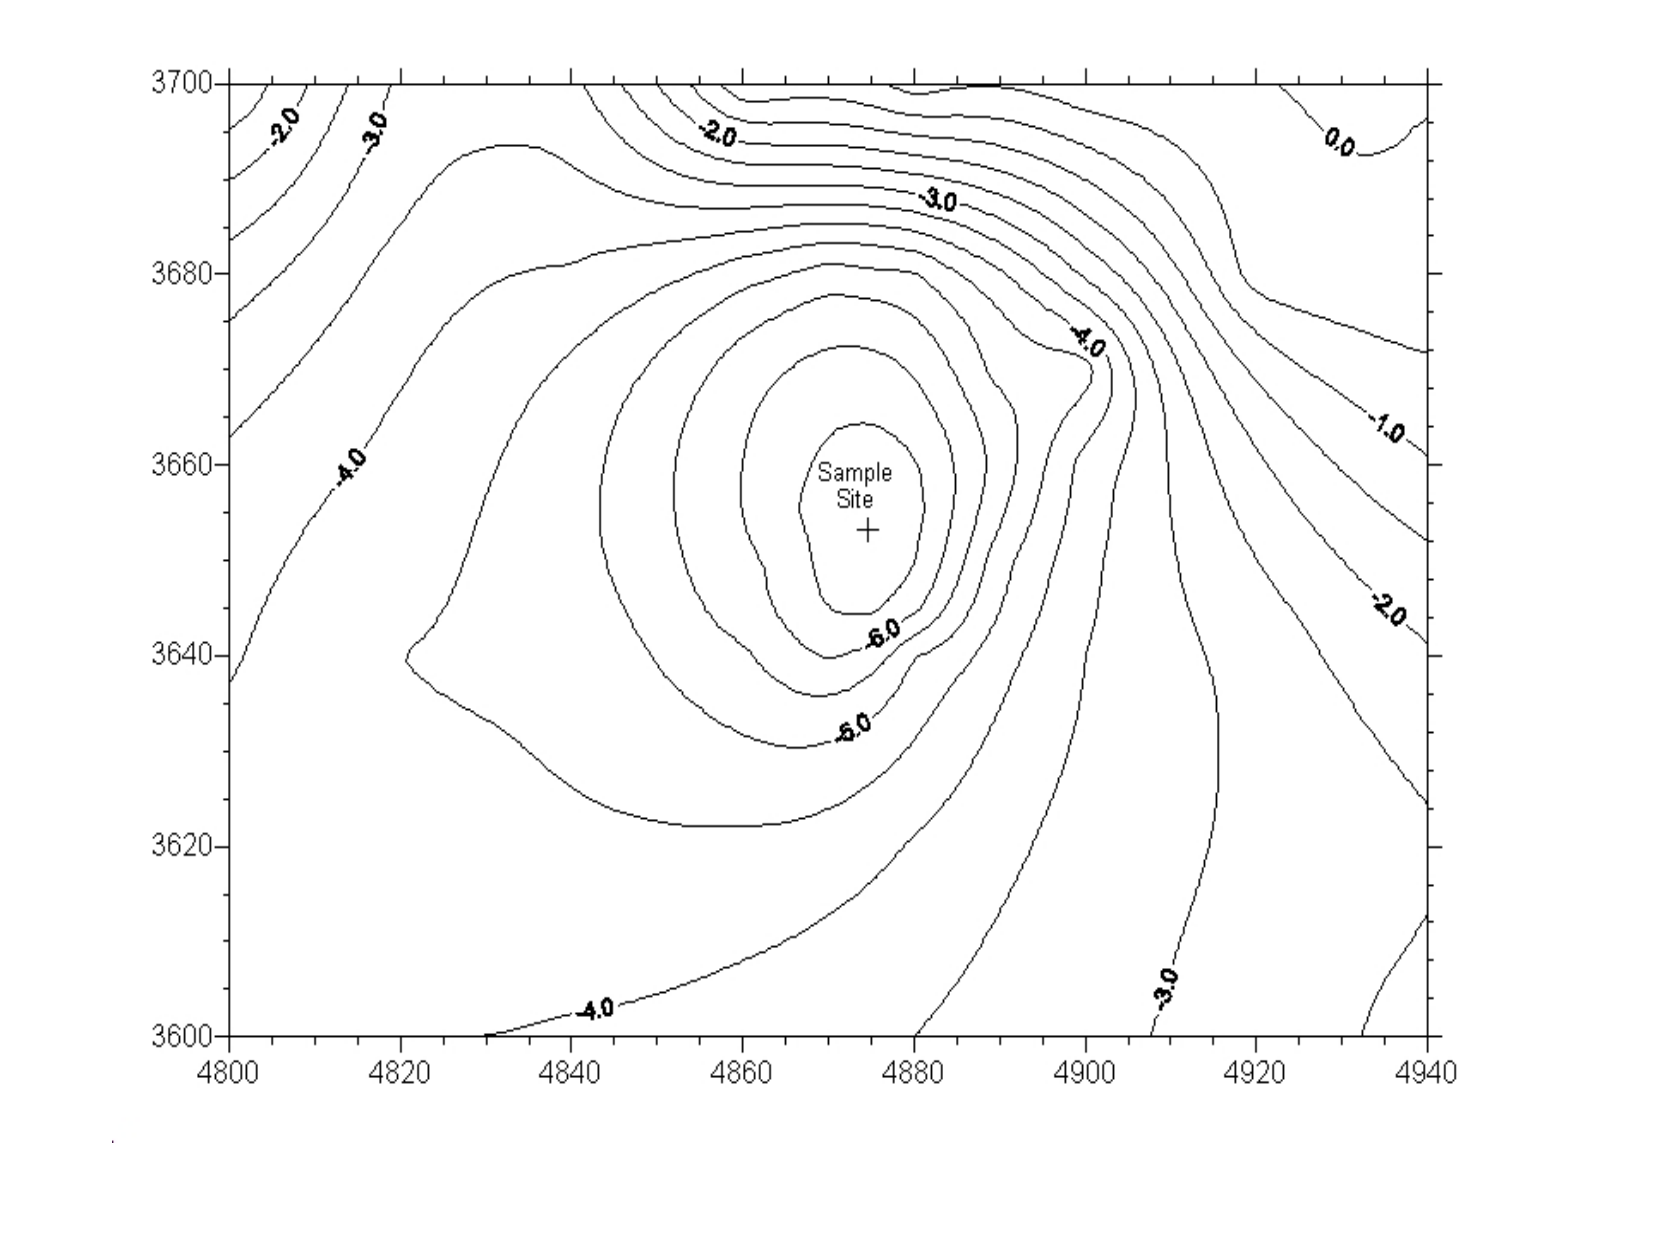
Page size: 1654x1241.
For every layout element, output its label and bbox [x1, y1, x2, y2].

picture [112, 17, 1501, 1143]
